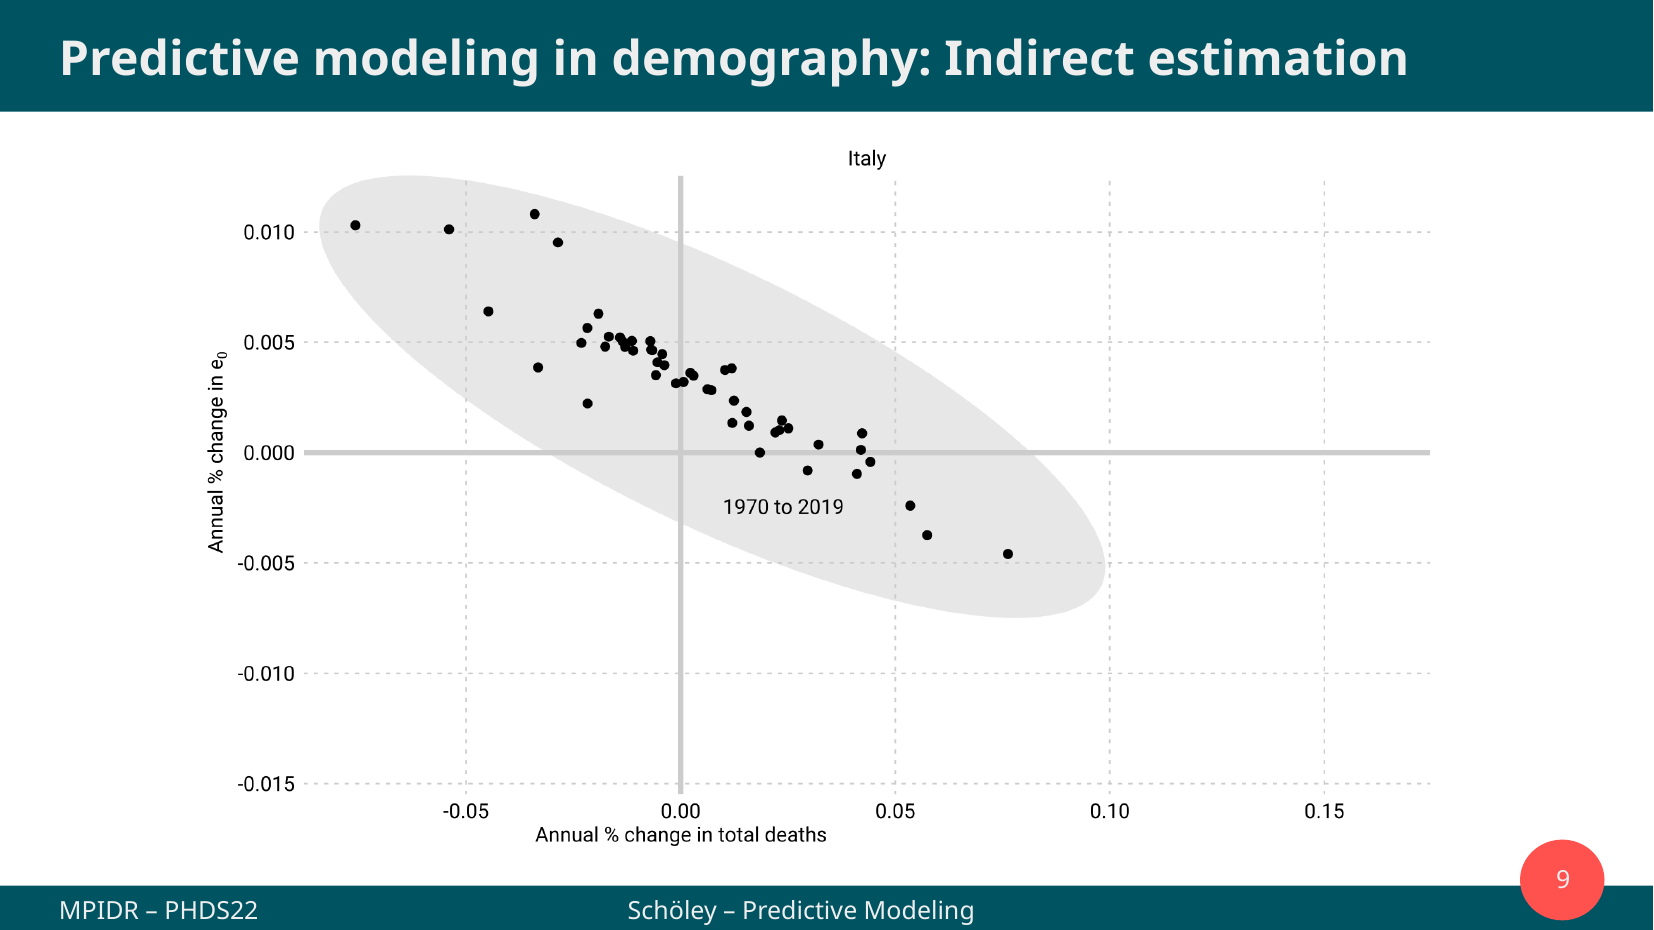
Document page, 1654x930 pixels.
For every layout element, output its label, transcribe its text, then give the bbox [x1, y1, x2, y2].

picture [195, 127, 1458, 880]
title Predictive modeling in demography: Indirect estimation [58, 0, 1594, 117]
